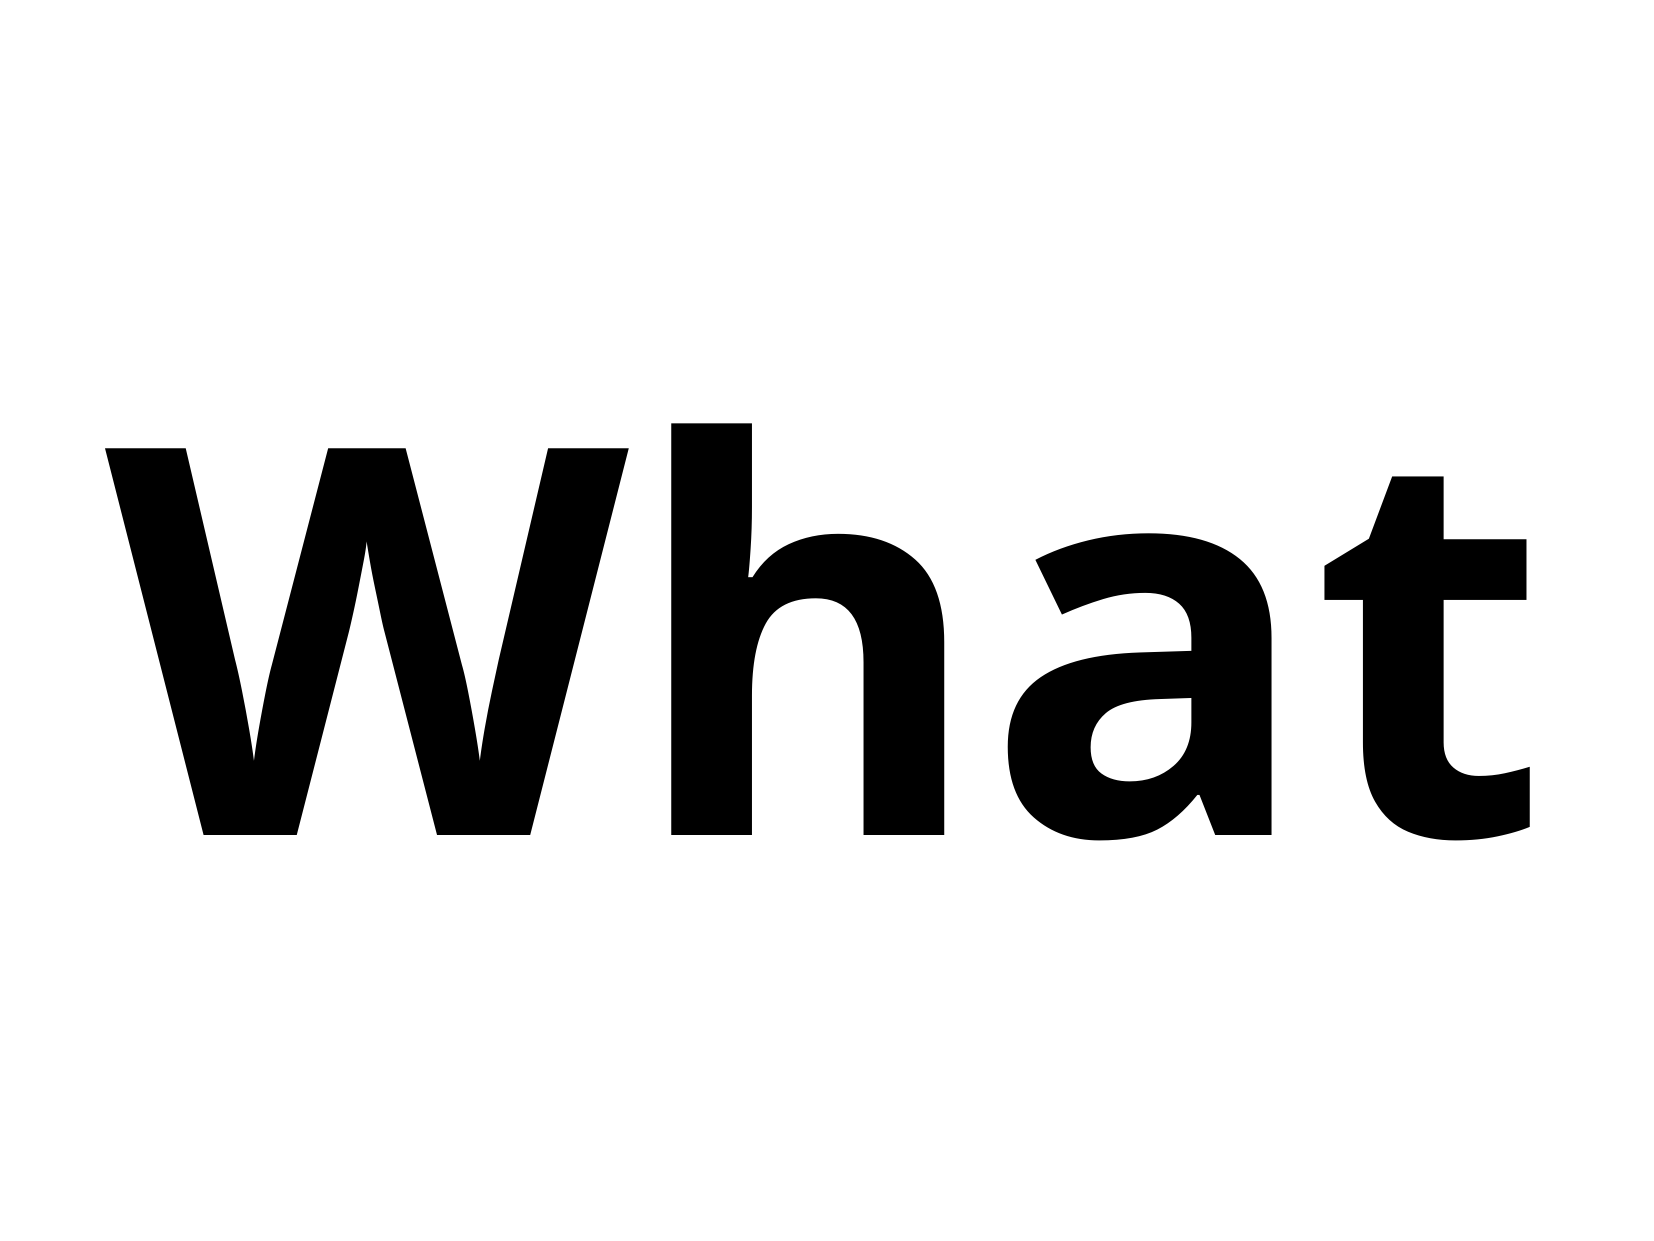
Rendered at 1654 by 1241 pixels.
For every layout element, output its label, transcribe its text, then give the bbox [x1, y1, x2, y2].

title What [82, 49, 1571, 1201]
